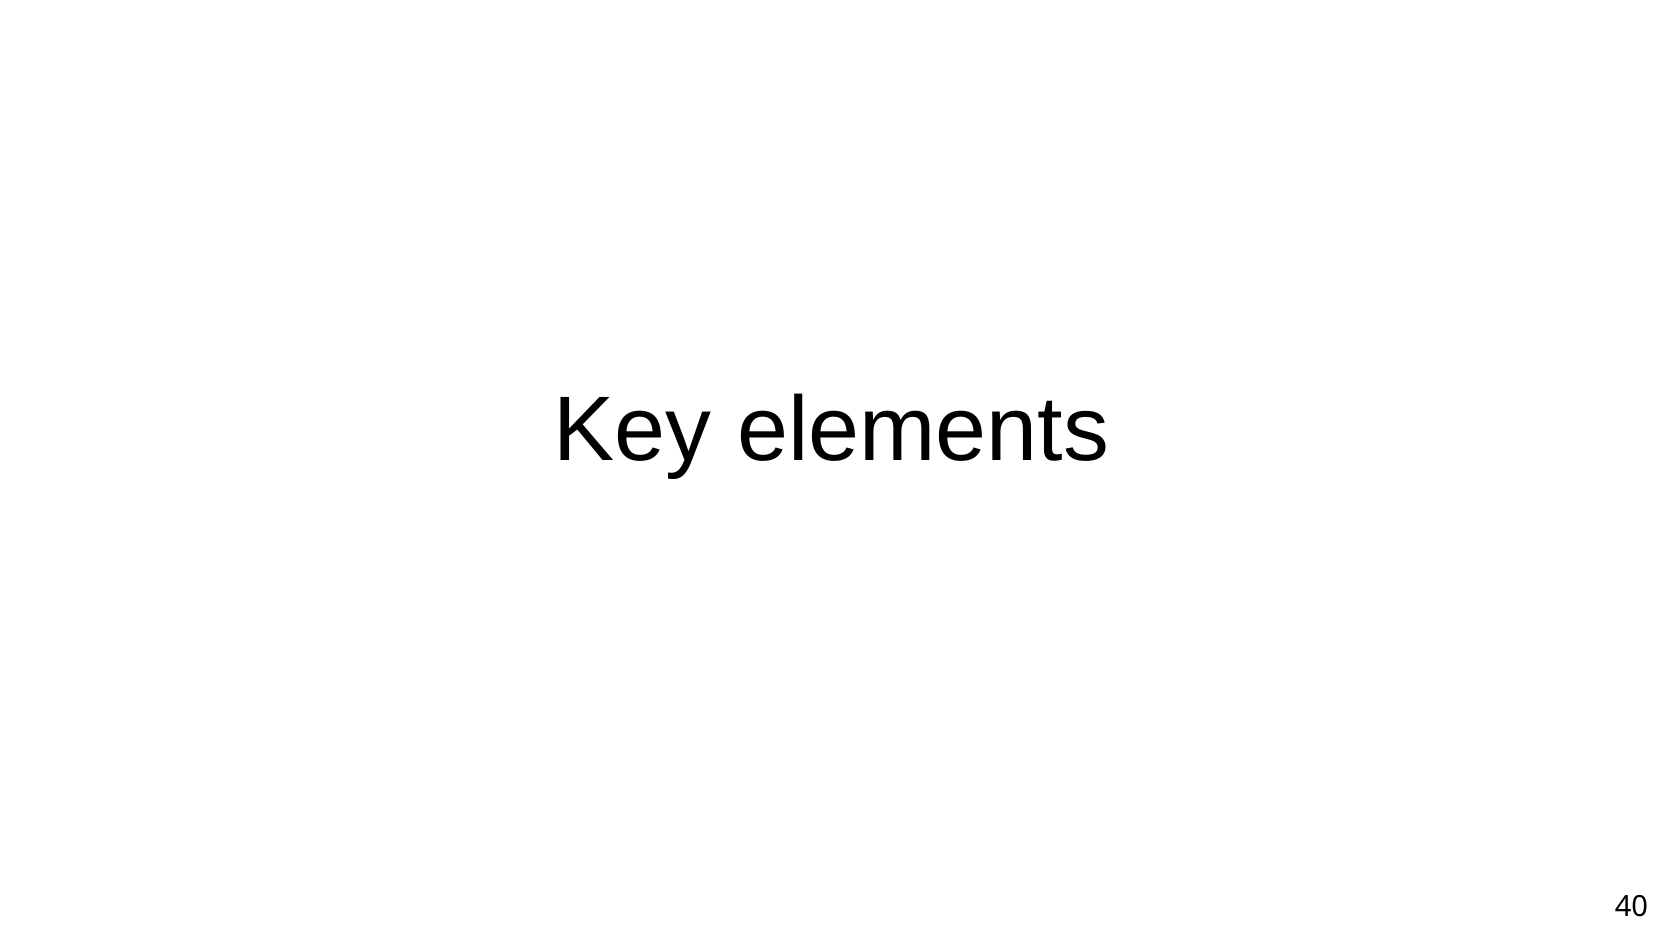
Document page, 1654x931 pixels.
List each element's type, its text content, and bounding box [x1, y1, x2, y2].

title Key elements [87, 350, 1576, 507]
